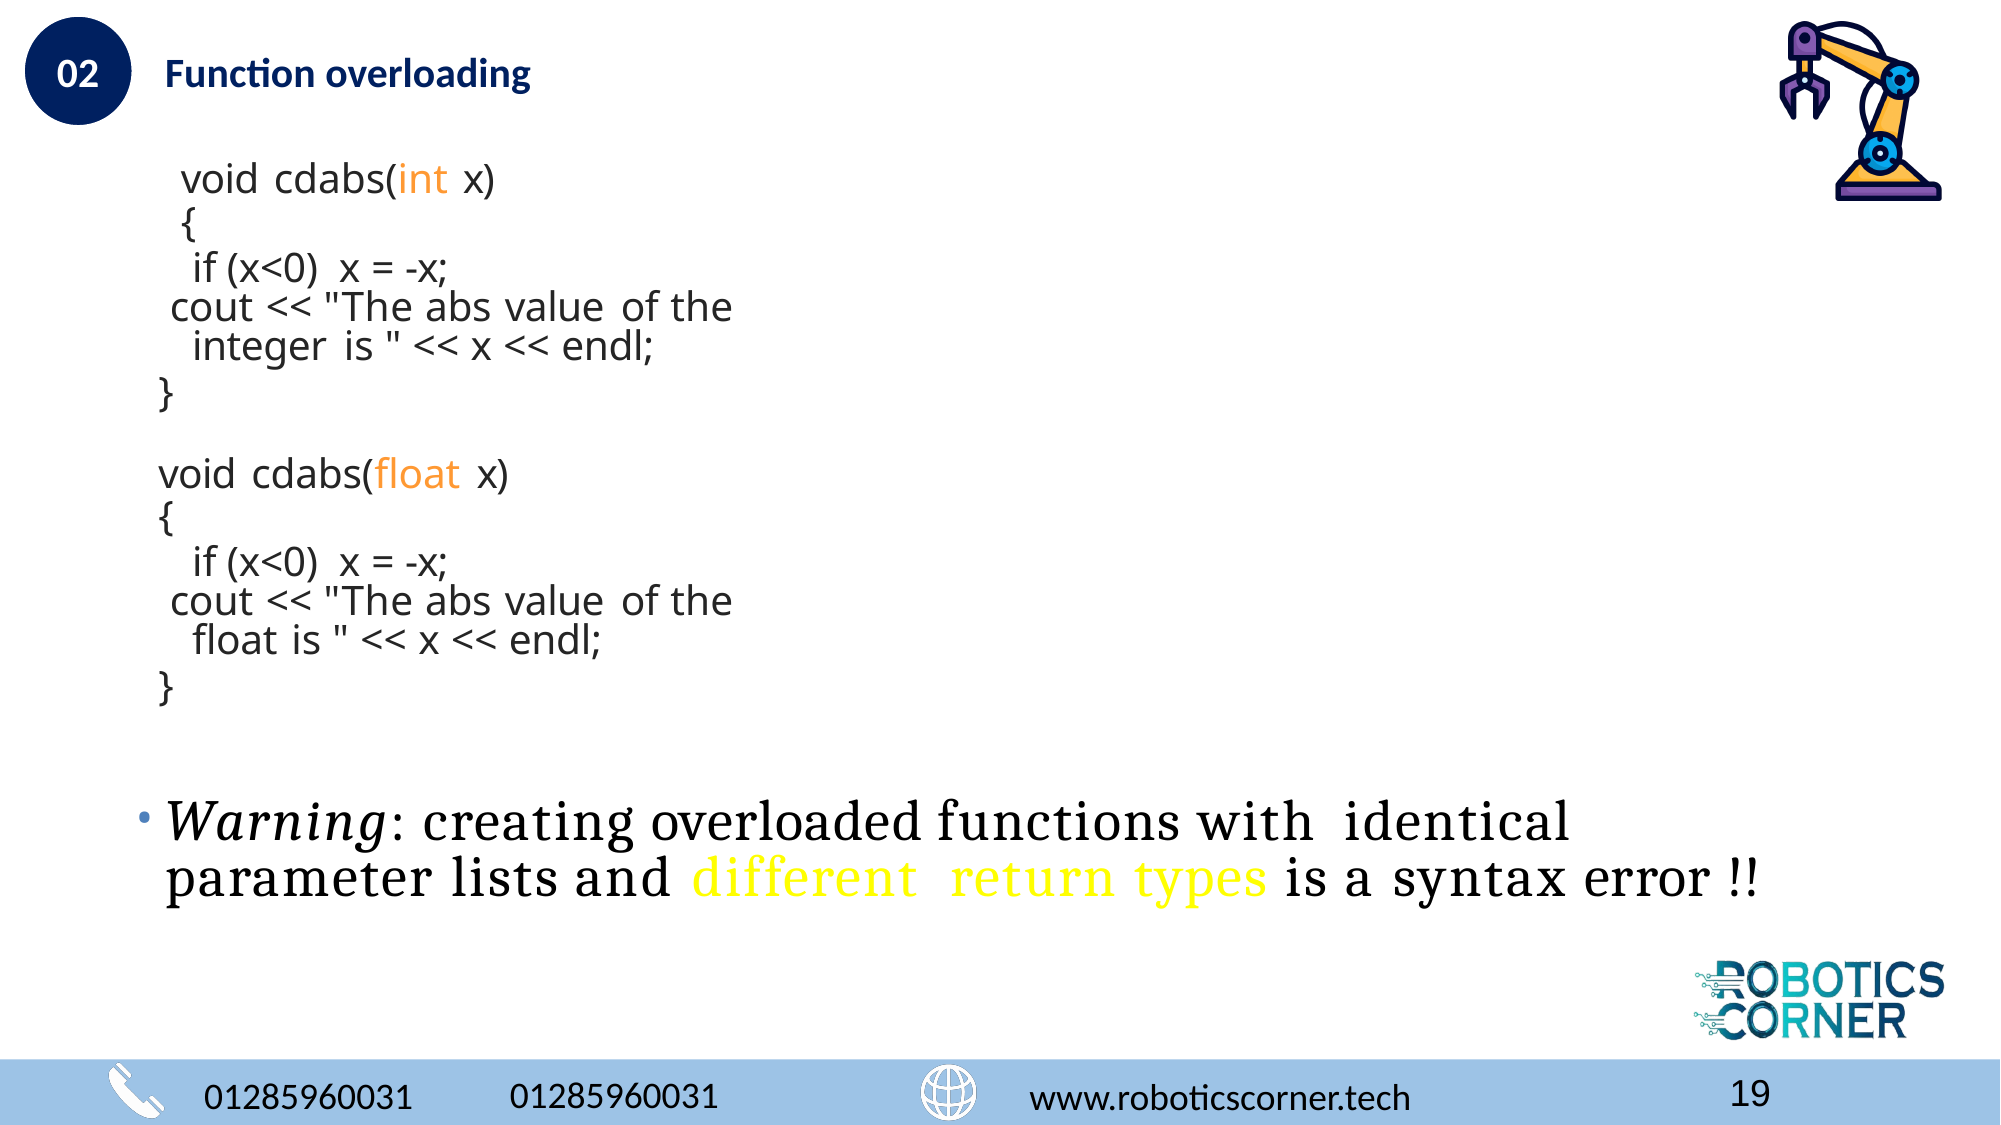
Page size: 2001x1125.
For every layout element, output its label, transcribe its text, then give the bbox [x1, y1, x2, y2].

picture [915, 1059, 981, 1125]
text_box void cdabs(int x) { if (x<0) x = -x; cout << "The abs value of the integer is " << x << endl; } void cdabs(float x) { if (x<0) x = -x; cout << "The abs value of the float is " << x << endl; } Warning: creating overloaded functions with identical parameter lists and different return types is a syntax error !! [133, 153, 1800, 909]
picture [103, 1057, 170, 1124]
text_box Function overloading [150, 38, 622, 103]
picture [1771, 21, 1950, 201]
picture [1680, 859, 1953, 1125]
text_box <number> [1714, 1065, 1916, 1125]
text_box 02 [22, 14, 134, 128]
